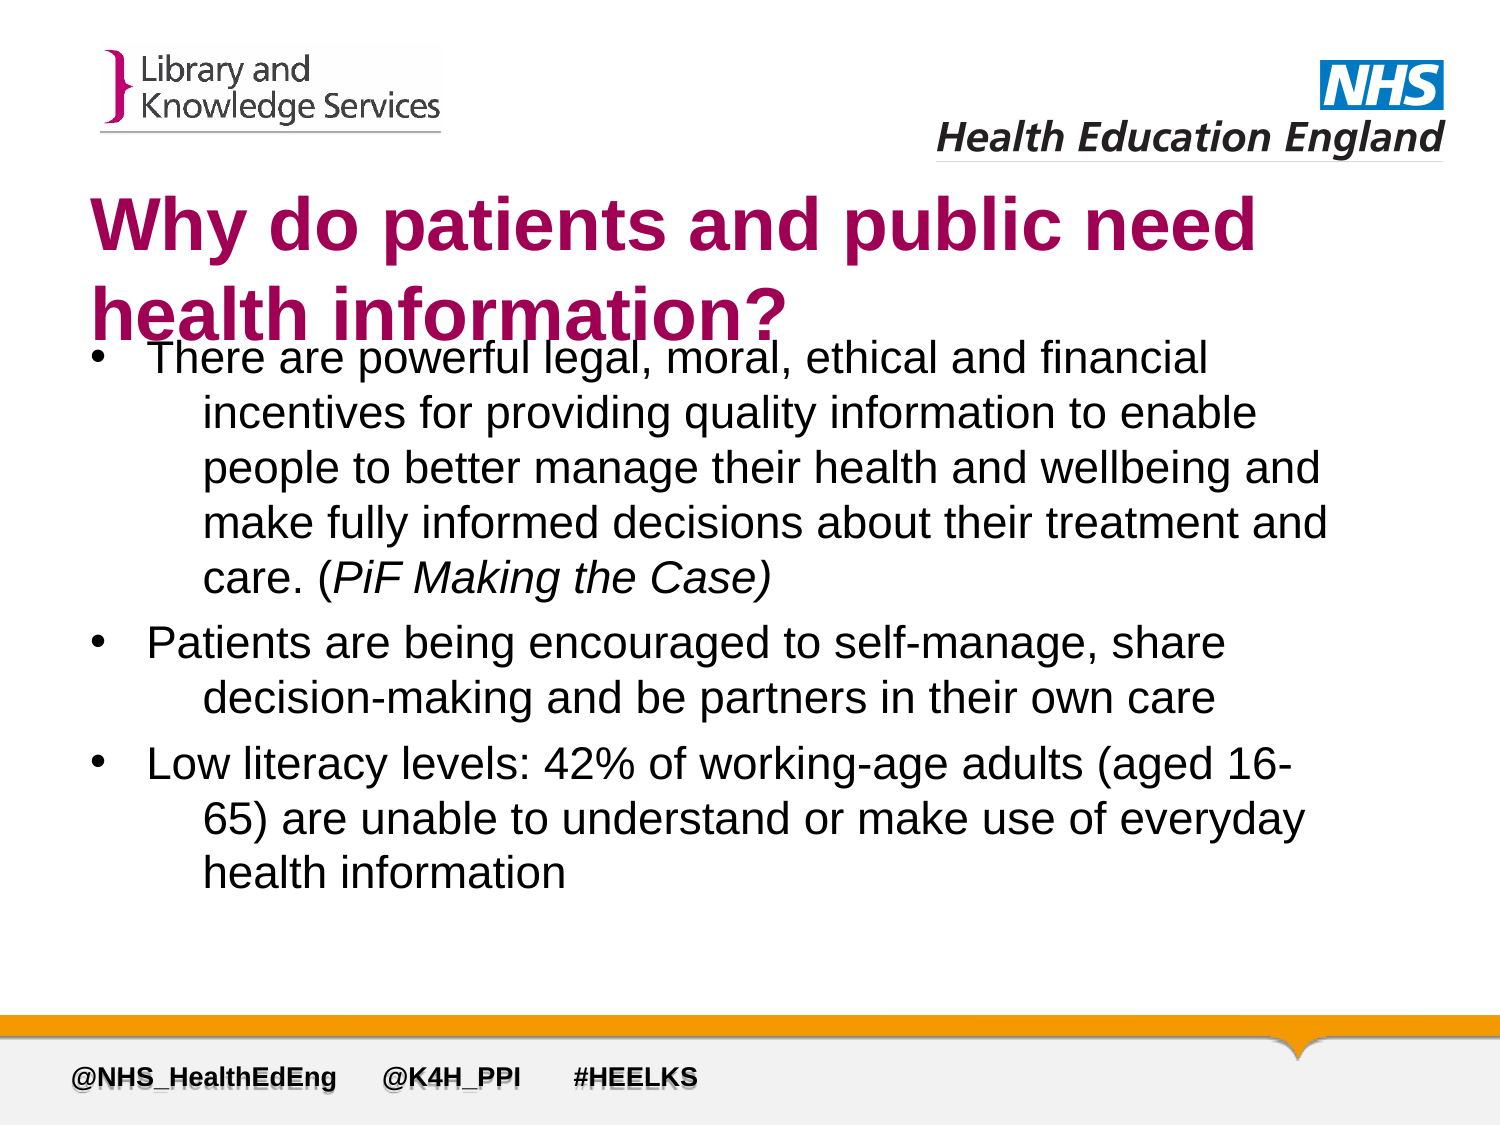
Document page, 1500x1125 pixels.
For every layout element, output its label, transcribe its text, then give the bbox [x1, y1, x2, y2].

picture [100, 42, 443, 131]
text_box @NHS_HealthEdEng @K4H_PPI #HEELKS [55, 1052, 932, 1113]
title Why do patients and public need health information? [75, 168, 1351, 280]
list There are powerful legal, moral, ethical and financial incentives for providing quality information to enable people to better manage their health and wellbeing and make fully informed decisions about their treatment and care. (PiF Making the Case) Patients are being encouraged to self-manage, share decision-making and be partners in their own care Low literacy levels: 42% of working-age adults (aged 16-65) are unable to understand or make use of everyday health information [75, 366, 1361, 990]
